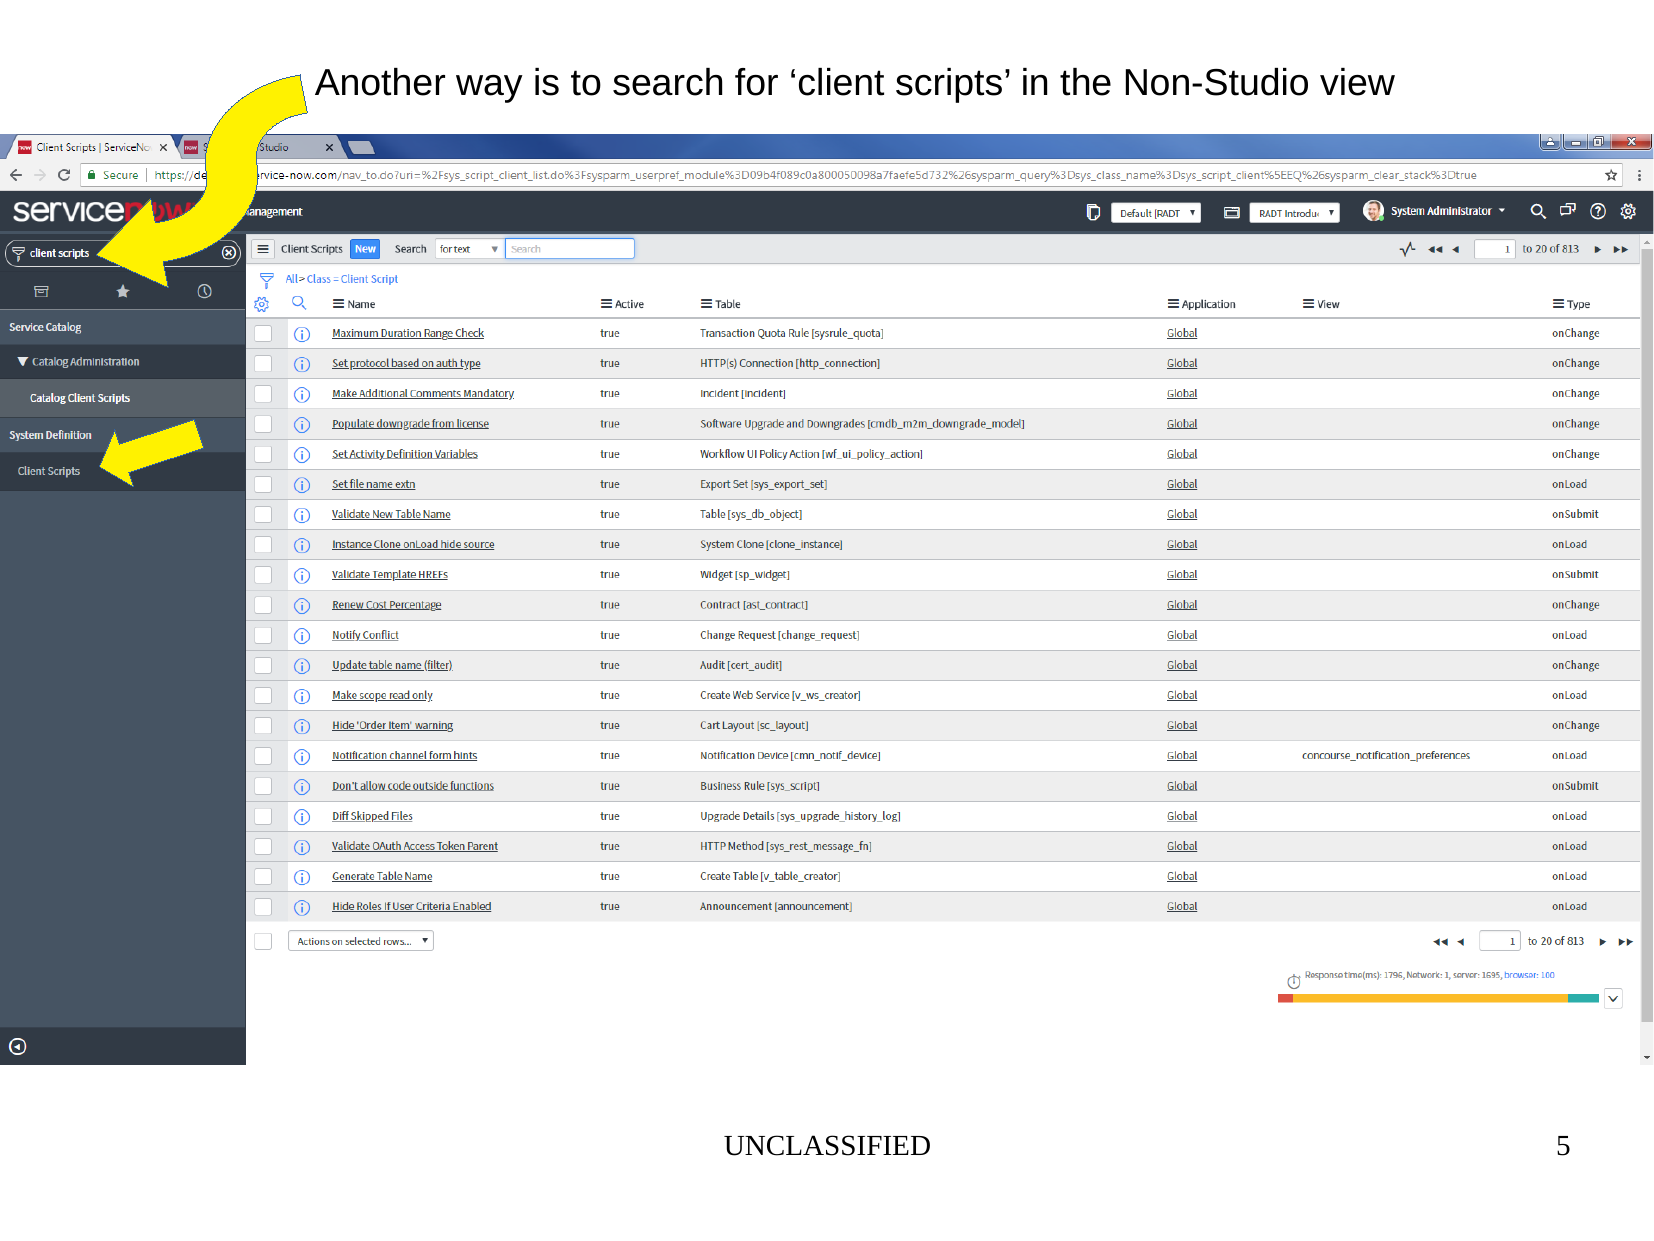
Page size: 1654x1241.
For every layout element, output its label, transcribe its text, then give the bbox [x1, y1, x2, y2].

text_box Another way is to search for ‘client scripts’ in the Non-Studio view [300, 54, 1591, 196]
text_box [96, 74, 308, 288]
picture [0, 134, 1654, 1066]
text_box [99, 419, 204, 487]
